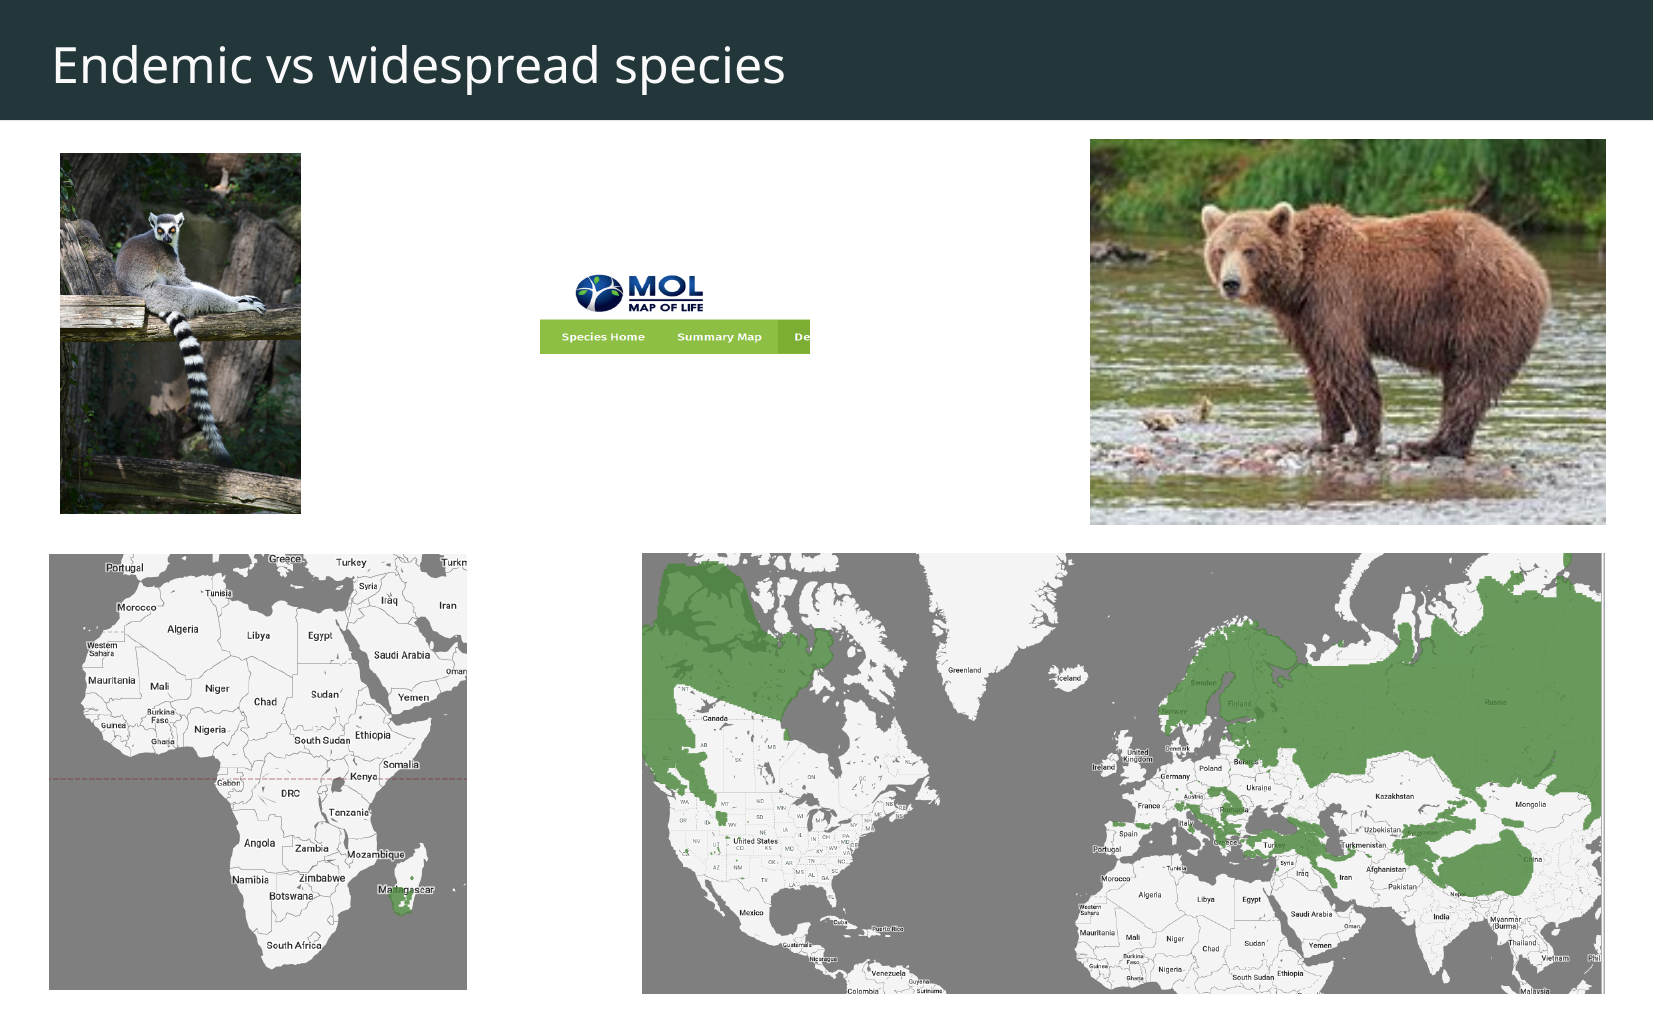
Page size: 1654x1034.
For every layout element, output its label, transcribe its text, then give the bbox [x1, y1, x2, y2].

picture [642, 553, 1605, 994]
picture [49, 554, 467, 991]
text_box [0, 0, 1653, 121]
picture [540, 270, 811, 360]
picture [60, 153, 301, 514]
picture [1090, 139, 1606, 526]
text_box Endemic vs widespread species [51, 30, 1327, 91]
